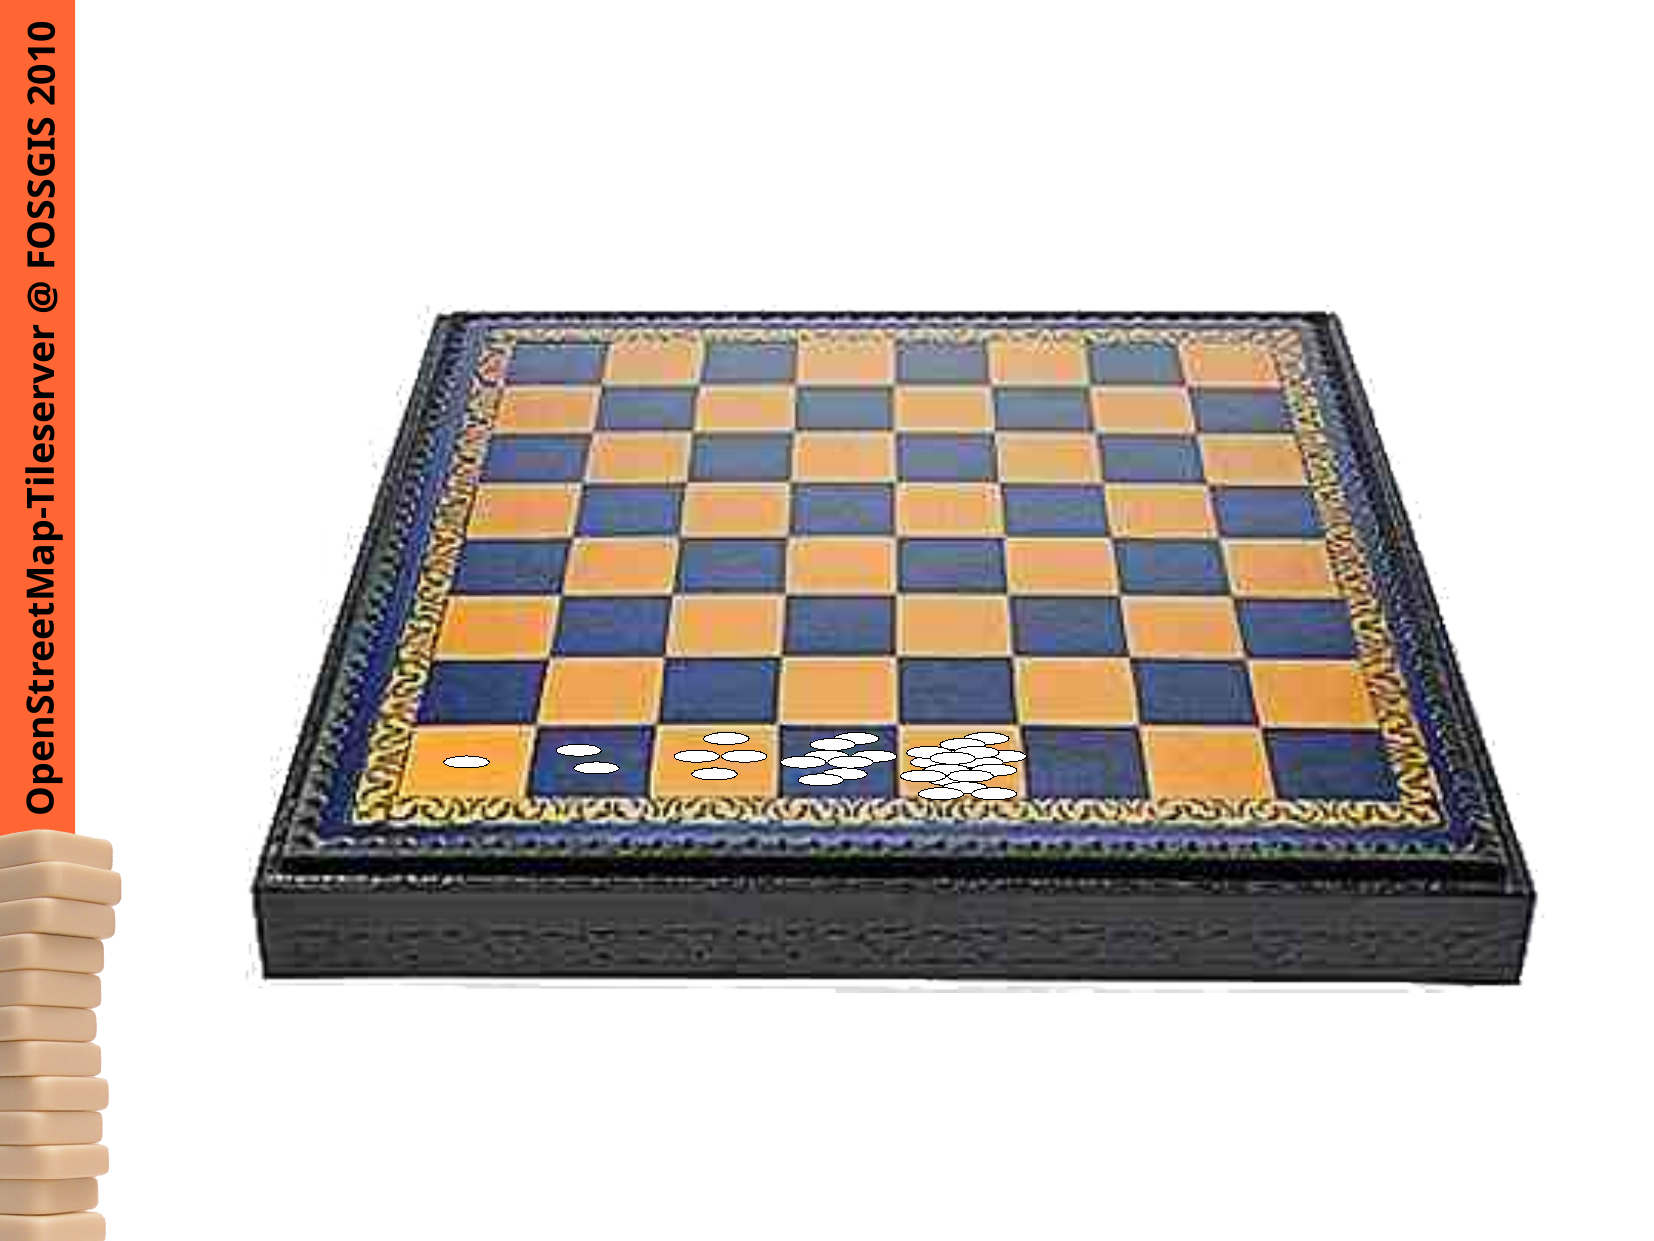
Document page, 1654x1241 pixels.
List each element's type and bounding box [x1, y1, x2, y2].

text_box [900, 732, 1027, 800]
picture [222, 232, 1573, 993]
text_box [780, 732, 897, 786]
text_box [443, 755, 490, 768]
text_box [556, 744, 602, 757]
text_box [674, 750, 720, 763]
text_box [721, 750, 767, 763]
picture [0, 816, 133, 1241]
text_box [573, 761, 620, 774]
text_box [691, 767, 738, 780]
text_box [703, 732, 750, 745]
